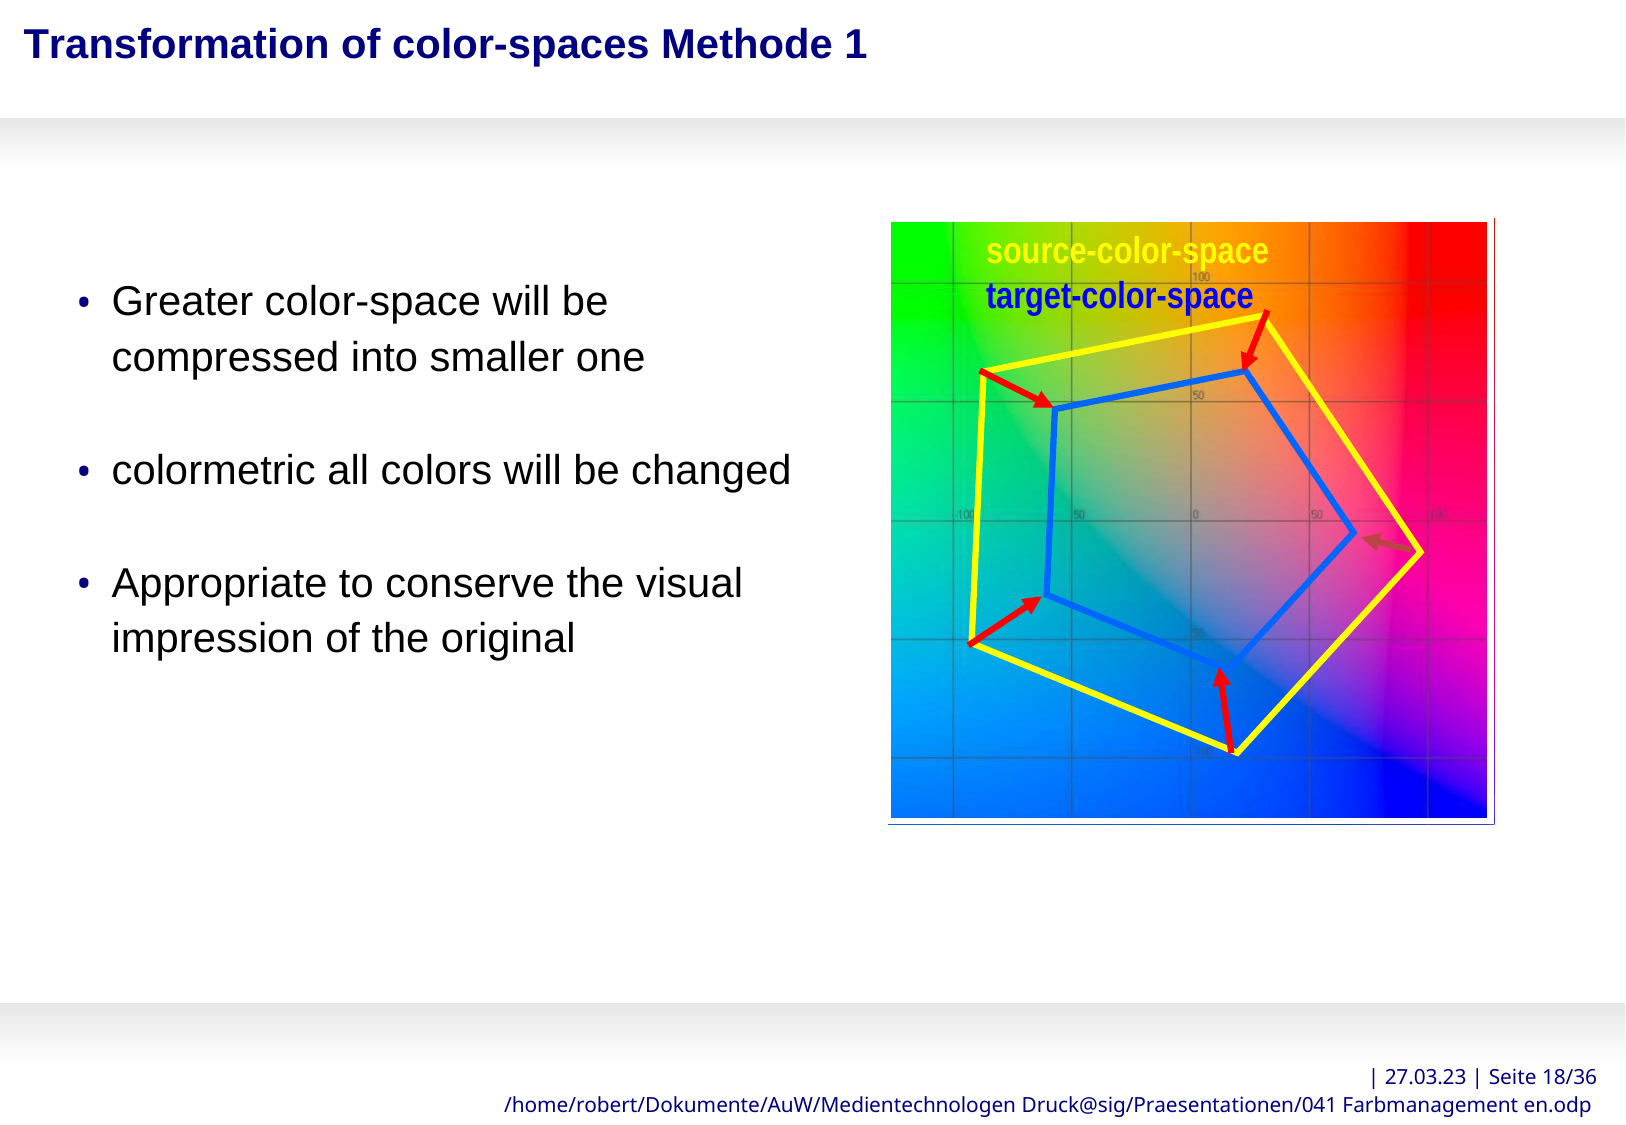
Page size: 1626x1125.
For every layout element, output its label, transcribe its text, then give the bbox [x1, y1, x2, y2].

picture [1050, 375, 1349, 665]
text_box source-color-space target-color-space [971, 218, 1284, 324]
picture [1064, 669, 1071, 680]
picture [888, 218, 1495, 825]
picture [891, 222, 1200, 638]
picture [976, 379, 1063, 629]
list Greater color-space will be compressed into smaller one colormetric all colors will be changed Appropriate to conserve the visual impression of the original [29, 268, 827, 922]
picture [1075, 641, 1226, 744]
title Transformation of color-spaces Methode 1 [23, 11, 1600, 130]
picture [994, 324, 1258, 406]
picture [891, 222, 1487, 818]
picture [1224, 327, 1416, 748]
